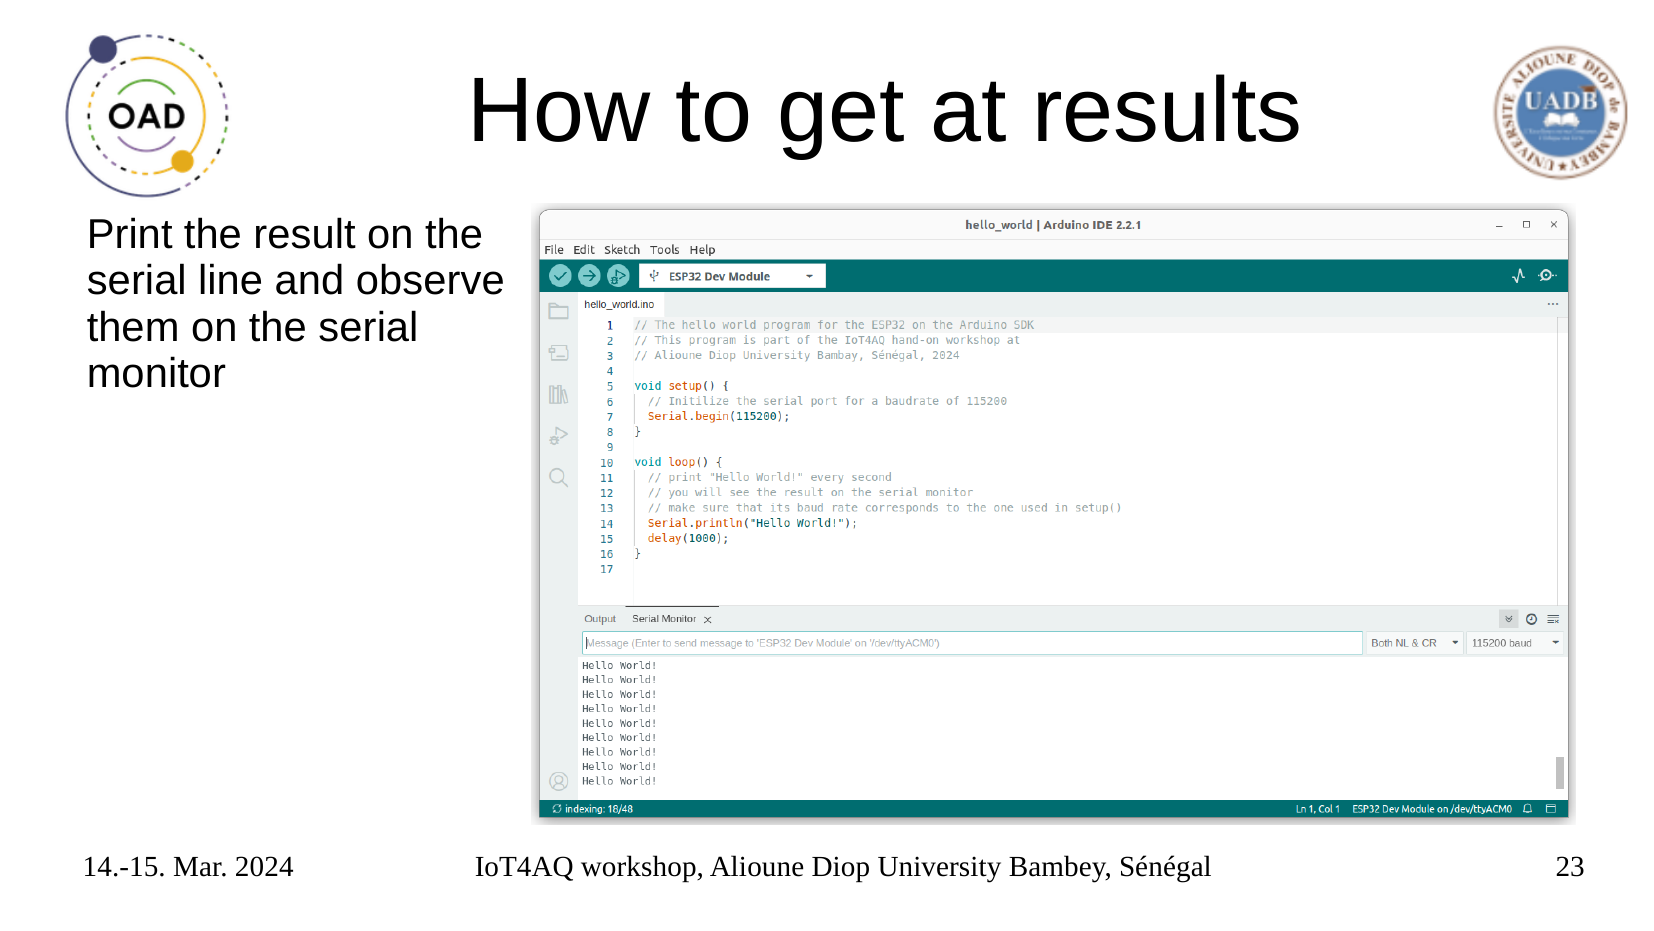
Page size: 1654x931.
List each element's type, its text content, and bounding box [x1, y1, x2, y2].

picture [1482, 37, 1641, 188]
picture [25, 20, 263, 218]
title How to get at results [301, 32, 1469, 188]
list Print the result on the serial line and observe them on the serial monitor [86, 210, 531, 751]
picture [531, 203, 1576, 826]
